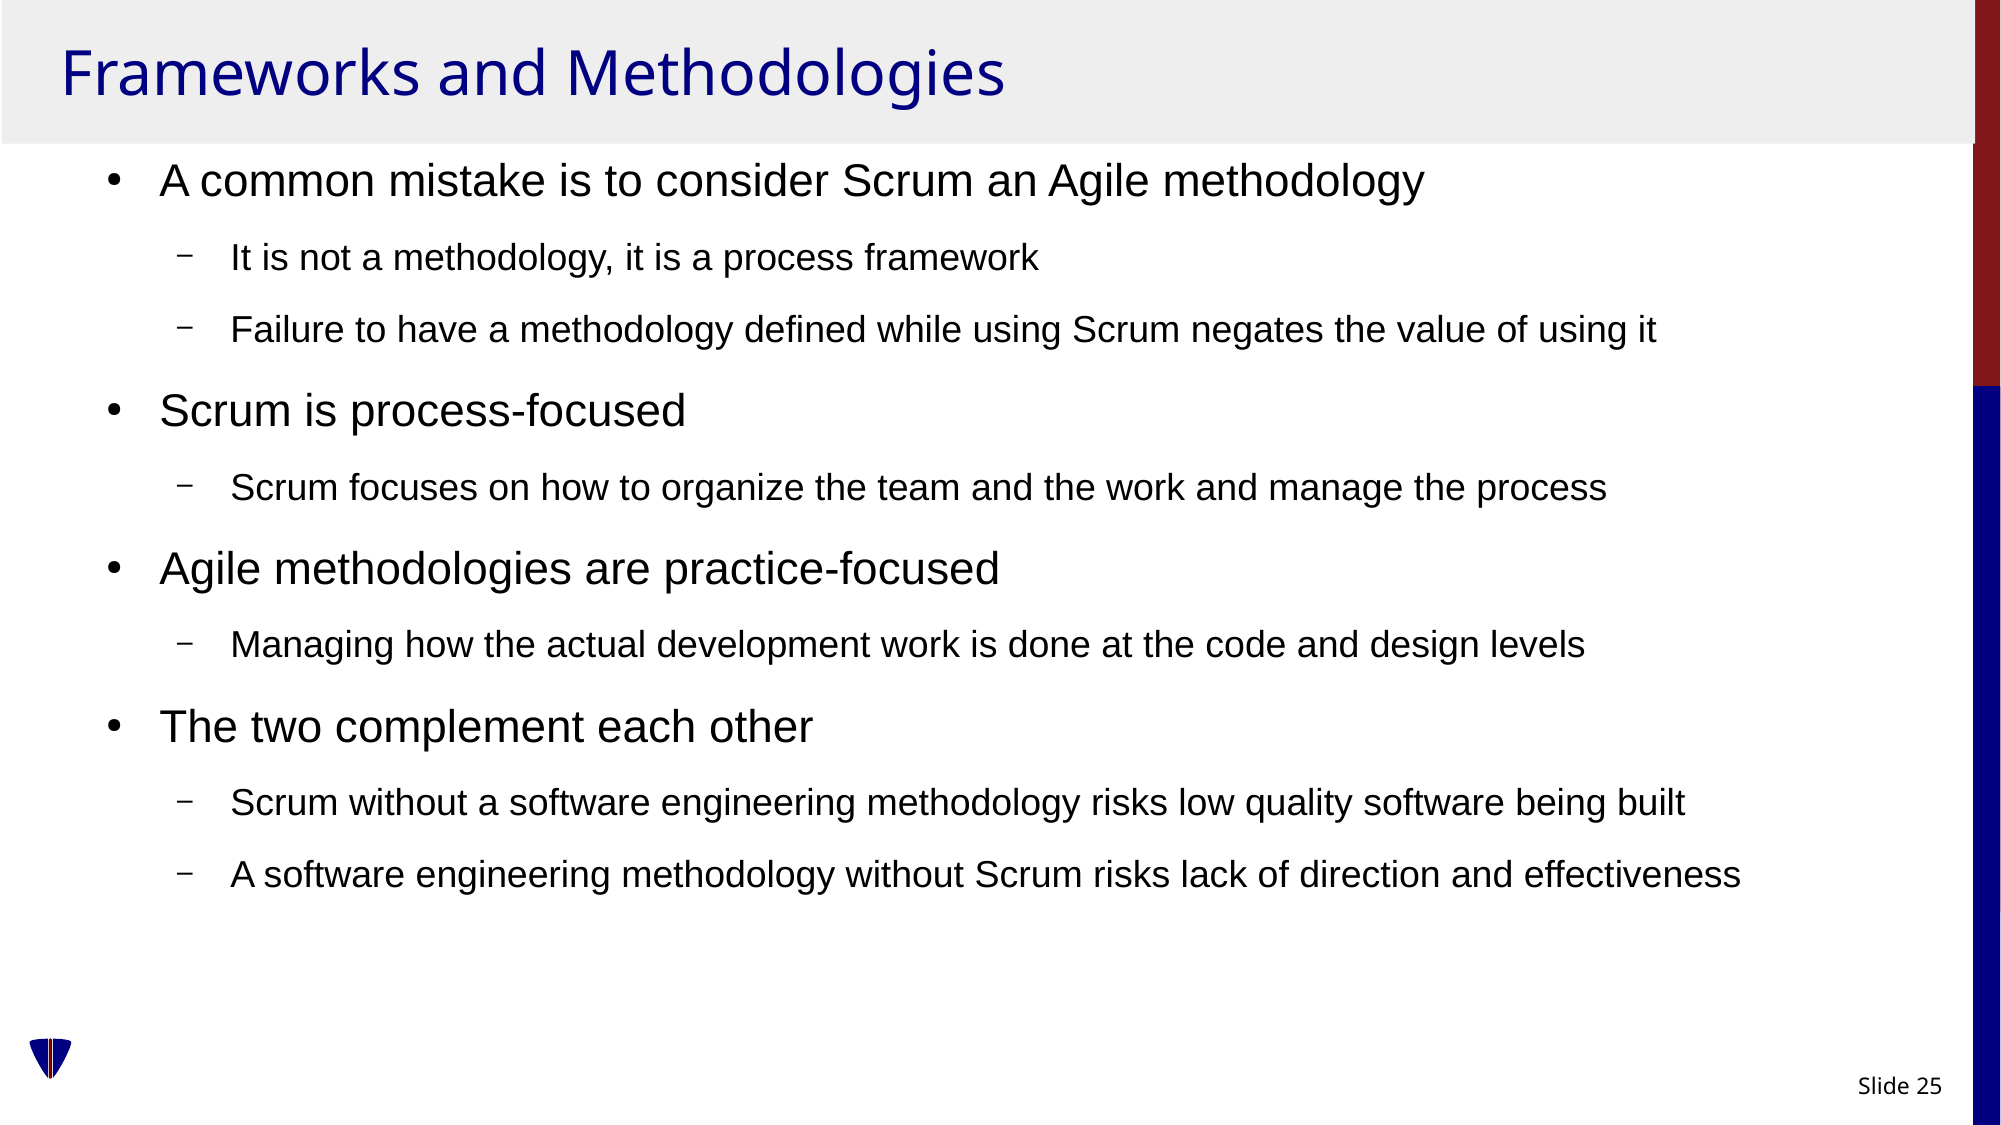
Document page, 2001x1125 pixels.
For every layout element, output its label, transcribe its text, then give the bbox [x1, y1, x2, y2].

list A common mistake is to consider Scrum an Agile methodology It is not a methodology, it is a process framework Failure to have a methodology defined while using Scrum negates the value of using it Scrum is process-focused Scrum focuses on how to organize the team and the work and manage the process Agile methodologies are practice-focused Managing how the actual development work is done at the code and design levels The two complement each other Scrum without a software engineering methodology risks low quality software being built A software engineering methodology without Scrum risks lack of direction and effectiveness [88, 147, 1861, 1004]
title Frameworks and Methodologies [1, 0, 1976, 144]
